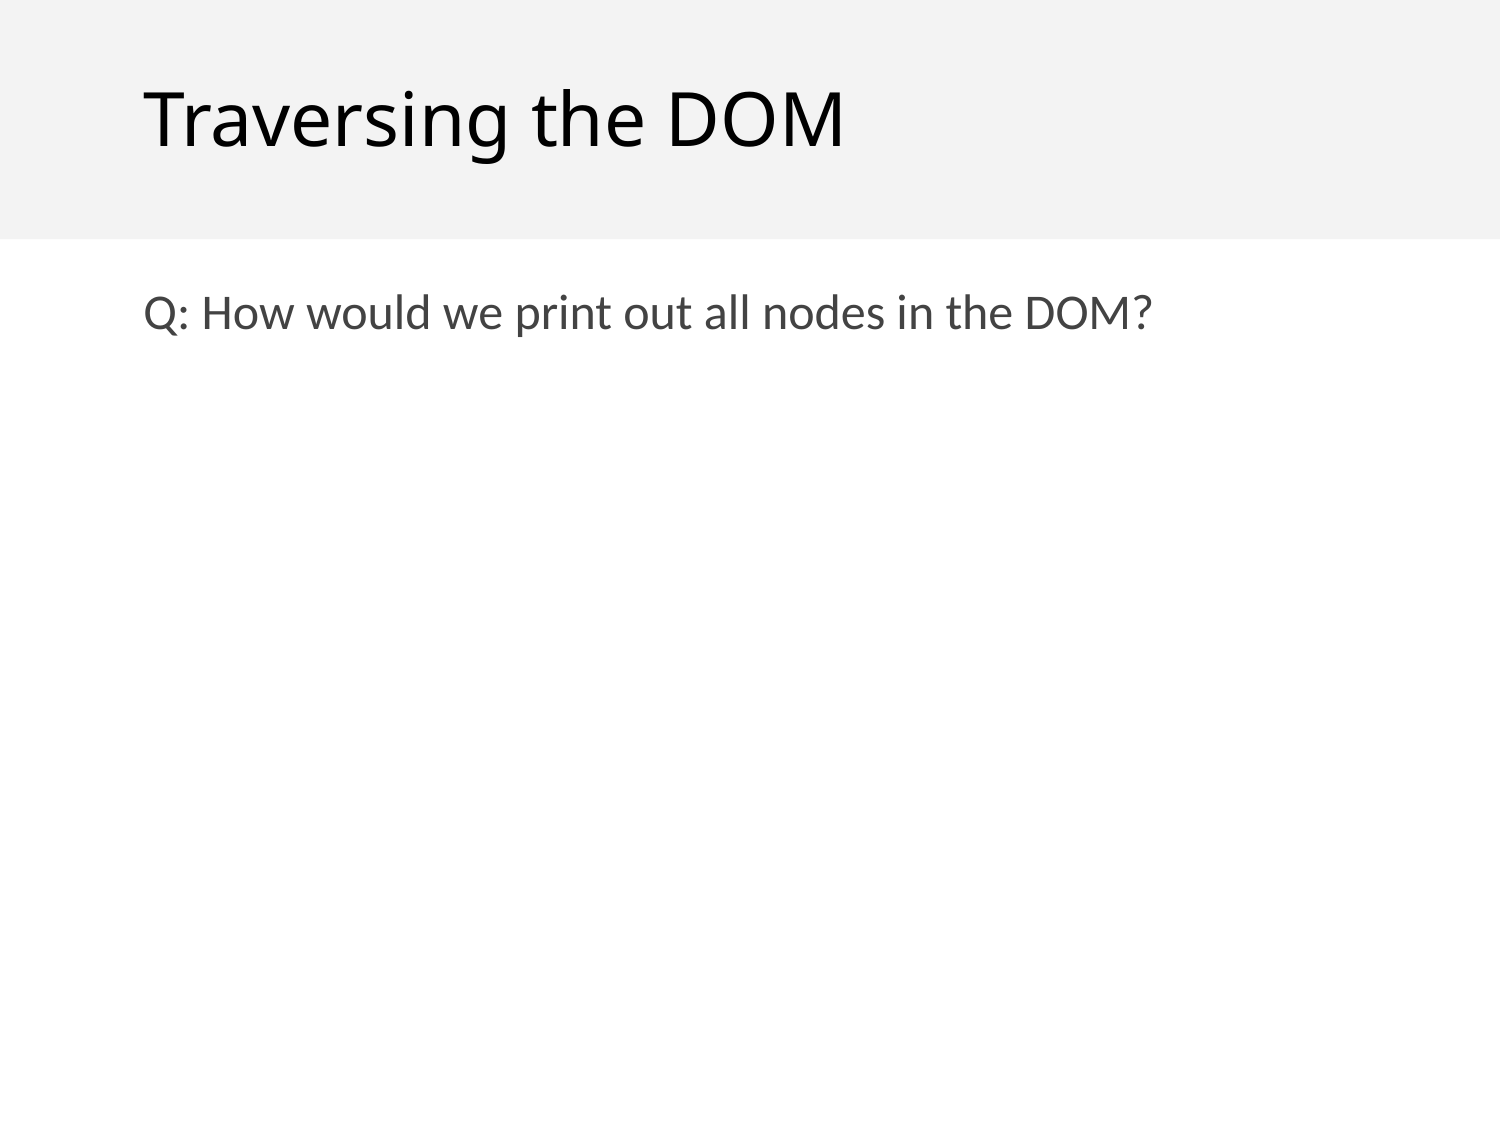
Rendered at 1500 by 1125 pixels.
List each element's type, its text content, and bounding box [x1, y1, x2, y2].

list Q: How would we print out all nodes in the DOM? [128, 255, 1372, 1004]
title Traversing the DOM [128, 56, 1372, 183]
